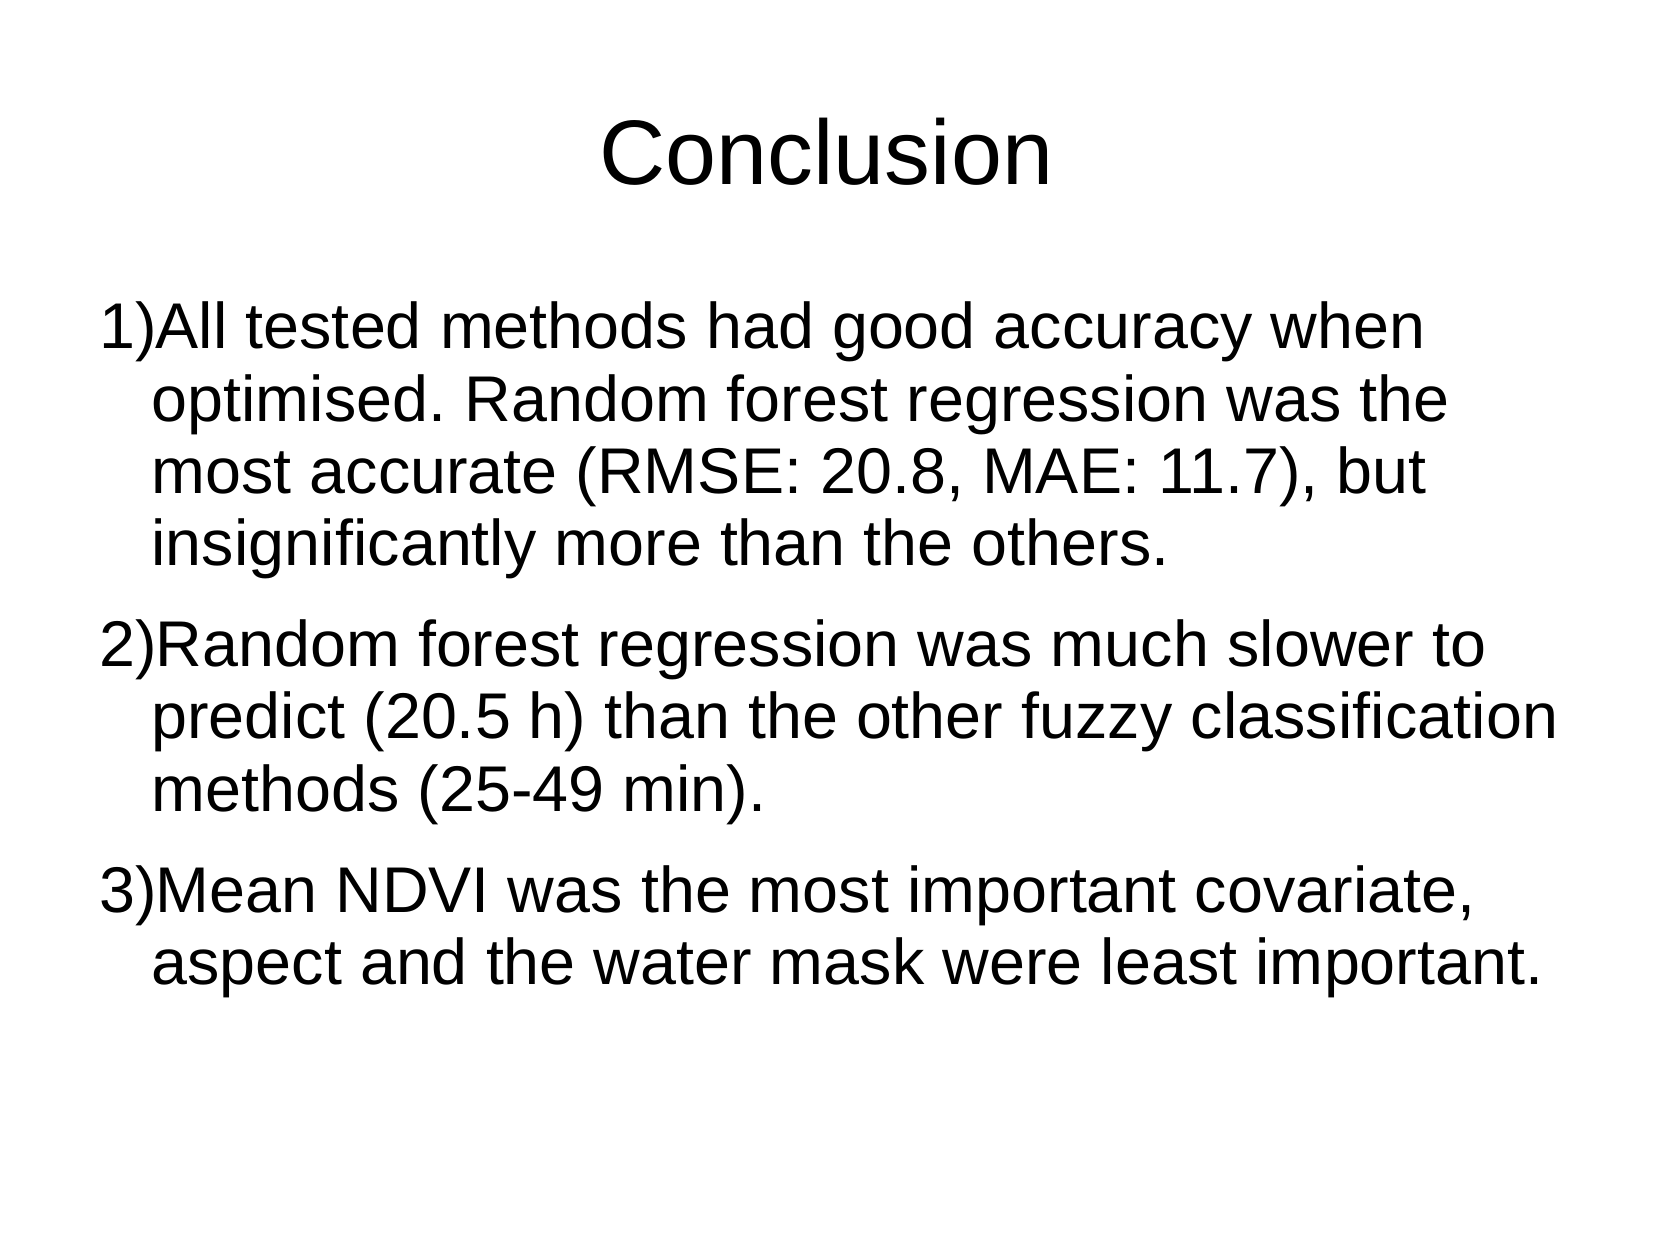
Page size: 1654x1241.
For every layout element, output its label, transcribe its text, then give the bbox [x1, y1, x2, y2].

title Conclusion [82, 49, 1571, 257]
list All tested methods had good accuracy when optimised. Random forest regression was the most accurate (RMSE: 20.8, MAE: 11.7), but insignificantly more than the others. Random forest regression was much slower to predict (20.5 h) than the other fuzzy classification methods (25-49 min). Mean NDVI was the most important covariate, aspect and the water mask were least important. [82, 290, 1571, 1010]
